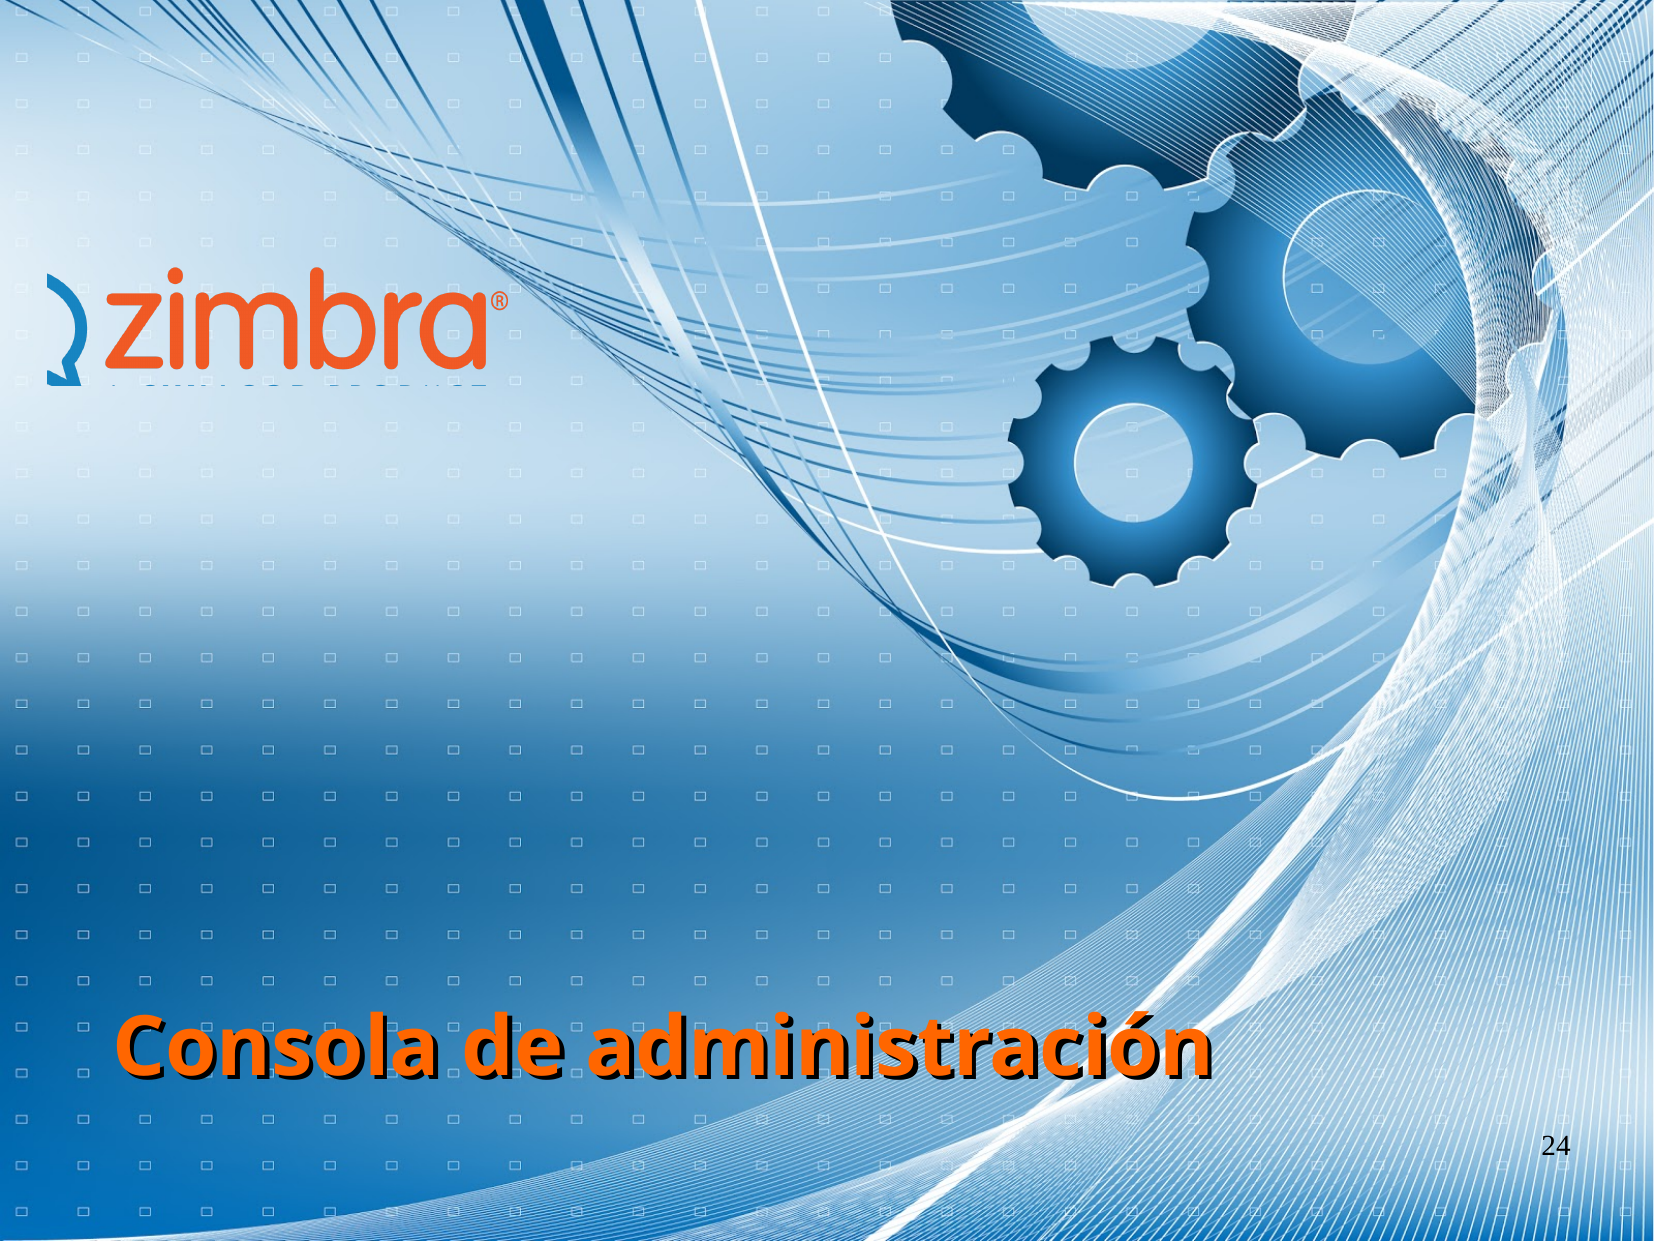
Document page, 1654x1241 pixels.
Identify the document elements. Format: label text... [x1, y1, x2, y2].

picture [0, 0, 1654, 1241]
text_box Consola de administración [112, 986, 1178, 1080]
